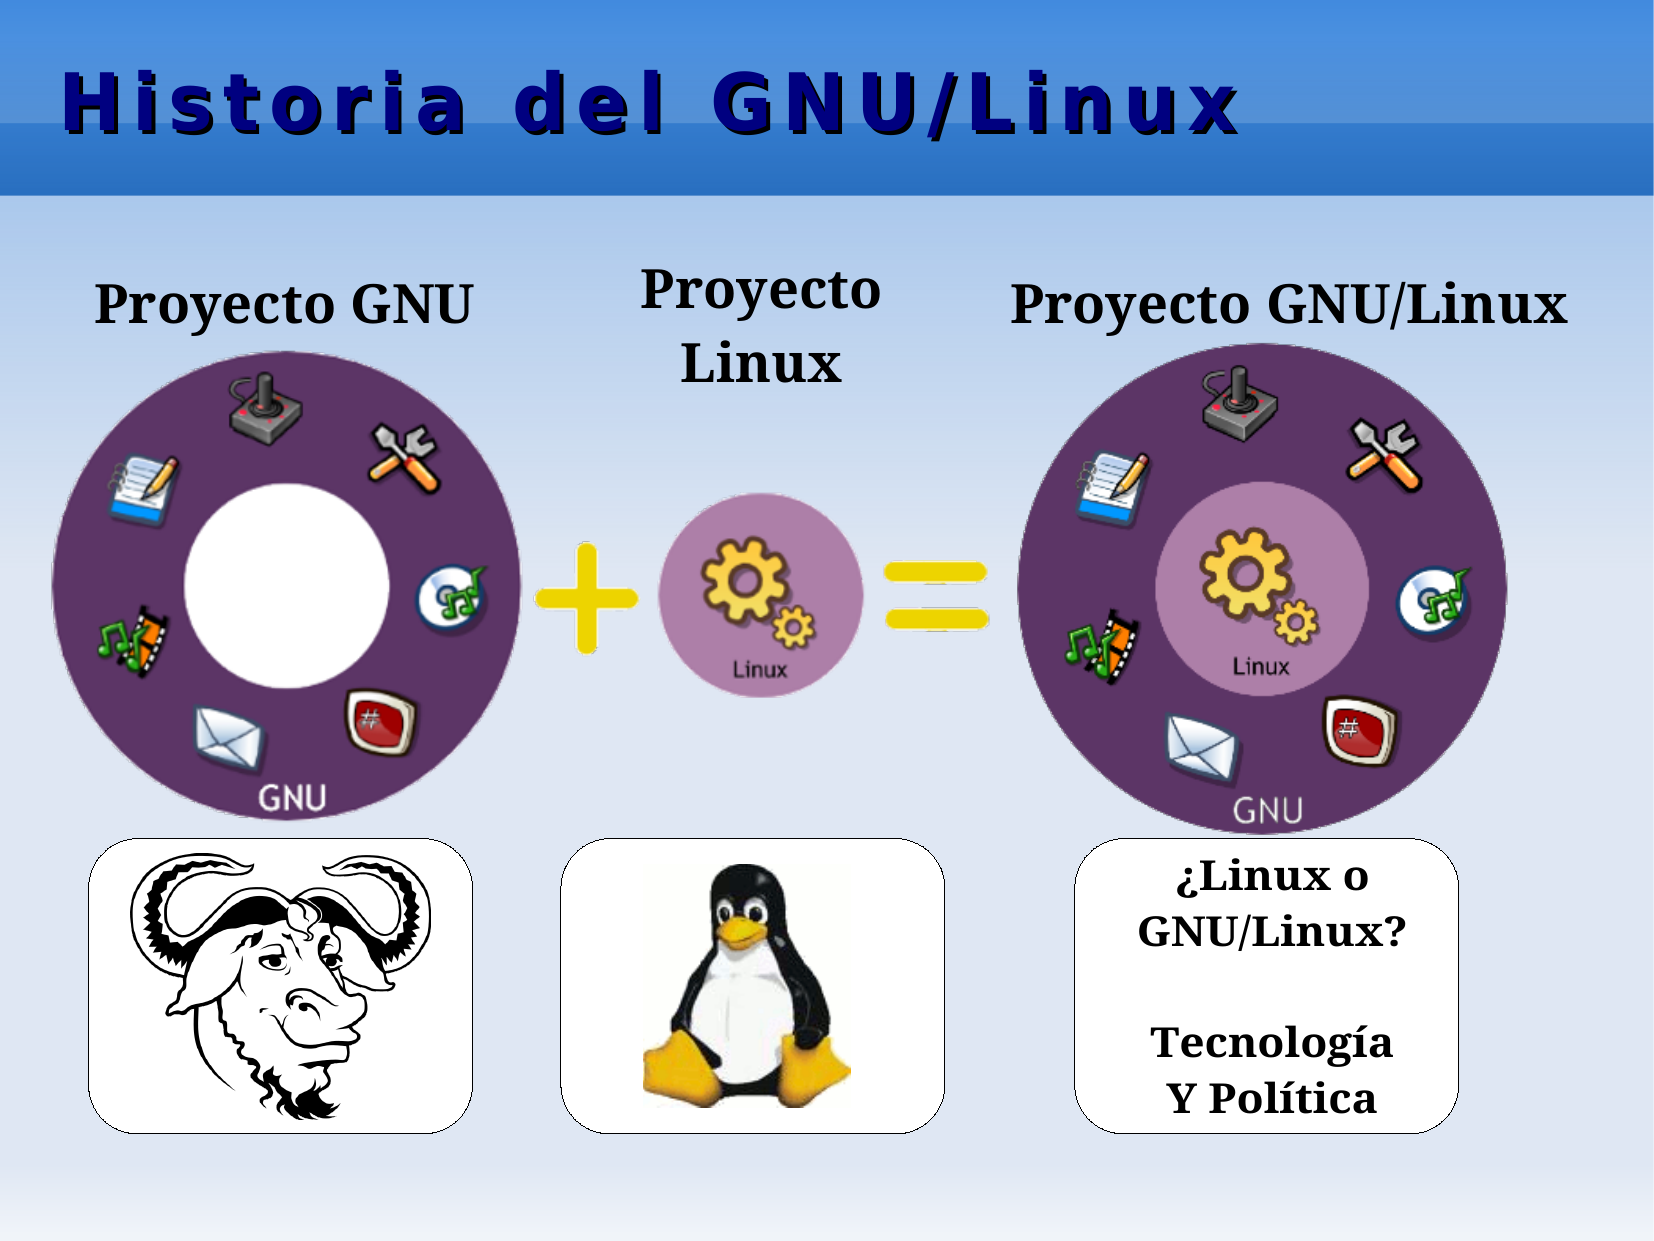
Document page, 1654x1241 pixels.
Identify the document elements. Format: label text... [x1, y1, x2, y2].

text_box ¿Linux o GNU/Linux? Tecnología Y Política [1122, 838, 1426, 1134]
picture [0, 0, 1654, 1241]
text_box Proyecto GNU/Linux [995, 262, 1518, 343]
text_box Proyecto Linux [625, 252, 861, 397]
text_box [1074, 857, 1122, 1134]
title Historia del GNU/Linux [59, 29, 1654, 178]
text_box [88, 857, 473, 1134]
text_box Proyecto GNU [79, 262, 449, 343]
text_box [1426, 857, 1459, 1132]
text_box [560, 857, 945, 1134]
